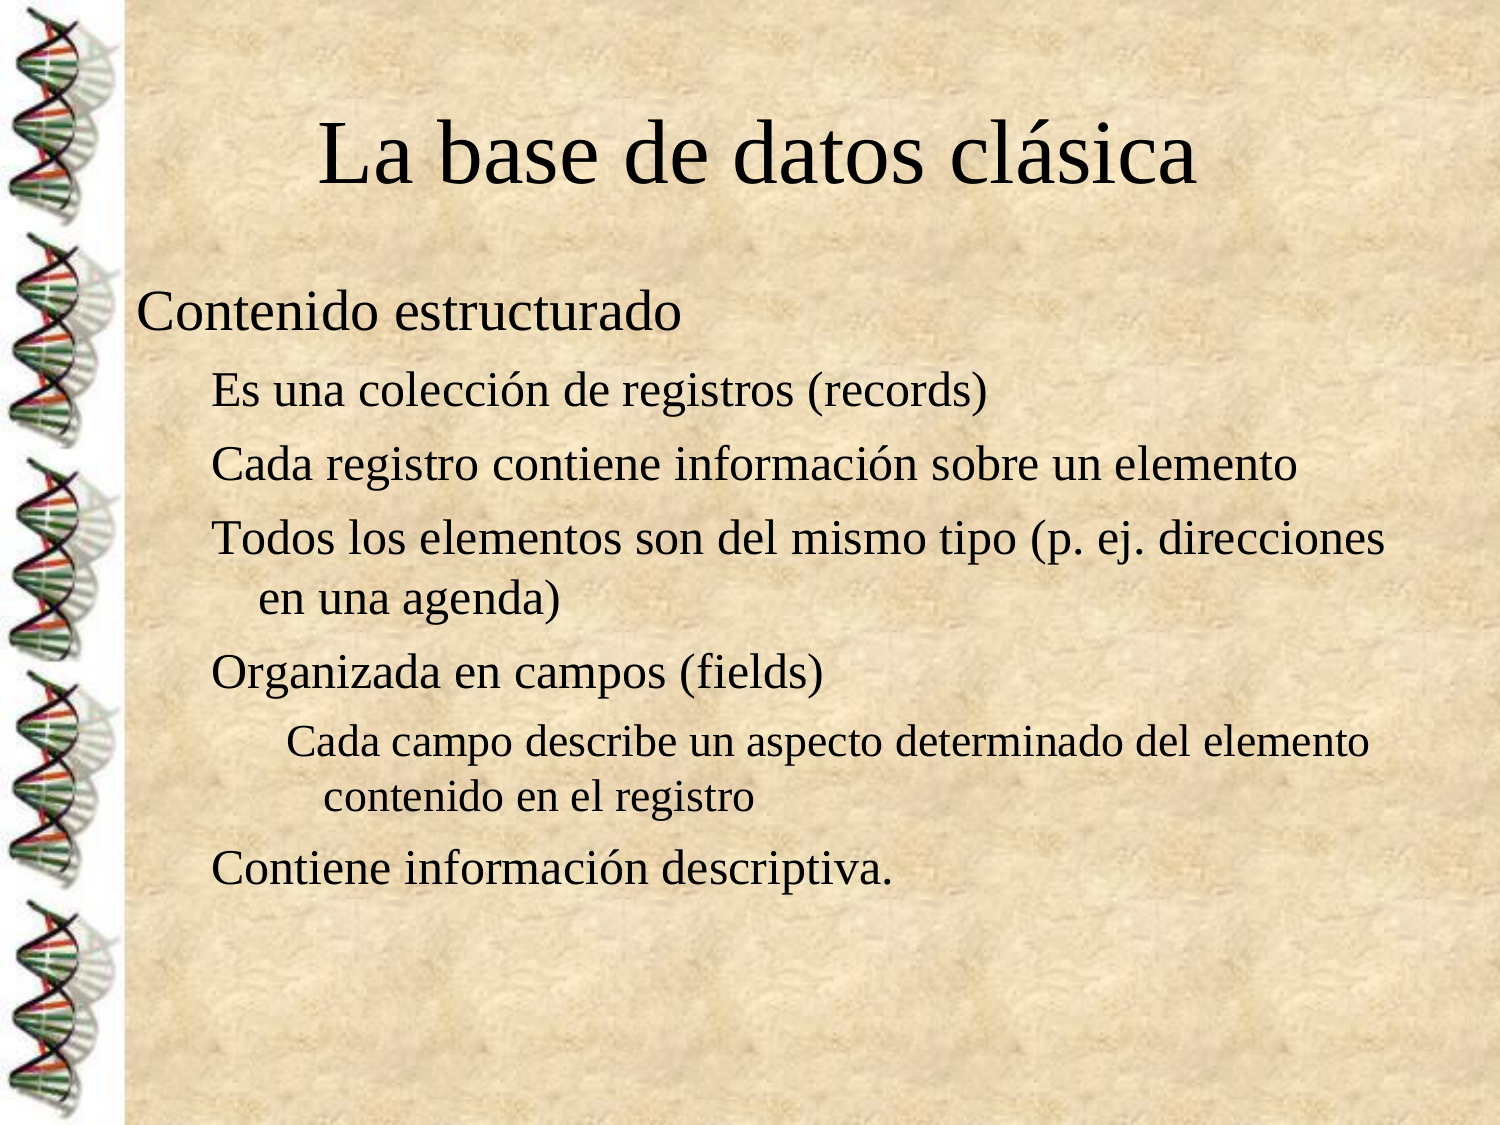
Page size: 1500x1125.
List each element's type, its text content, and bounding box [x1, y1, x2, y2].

list Contenido estructurado Es una colección de registros (records) Cada registro contiene información sobre un elemento Todos los elementos son del mismo tipo (p. ej. direcciones en una agenda) Organizada en campos (fields) Cada campo describe un aspecto determinado del elemento contenido en el registro Contiene información descriptiva. [136, 273, 1395, 1041]
picture [0, 0, 1500, 1125]
title La base de datos clásica [121, 34, 1397, 262]
